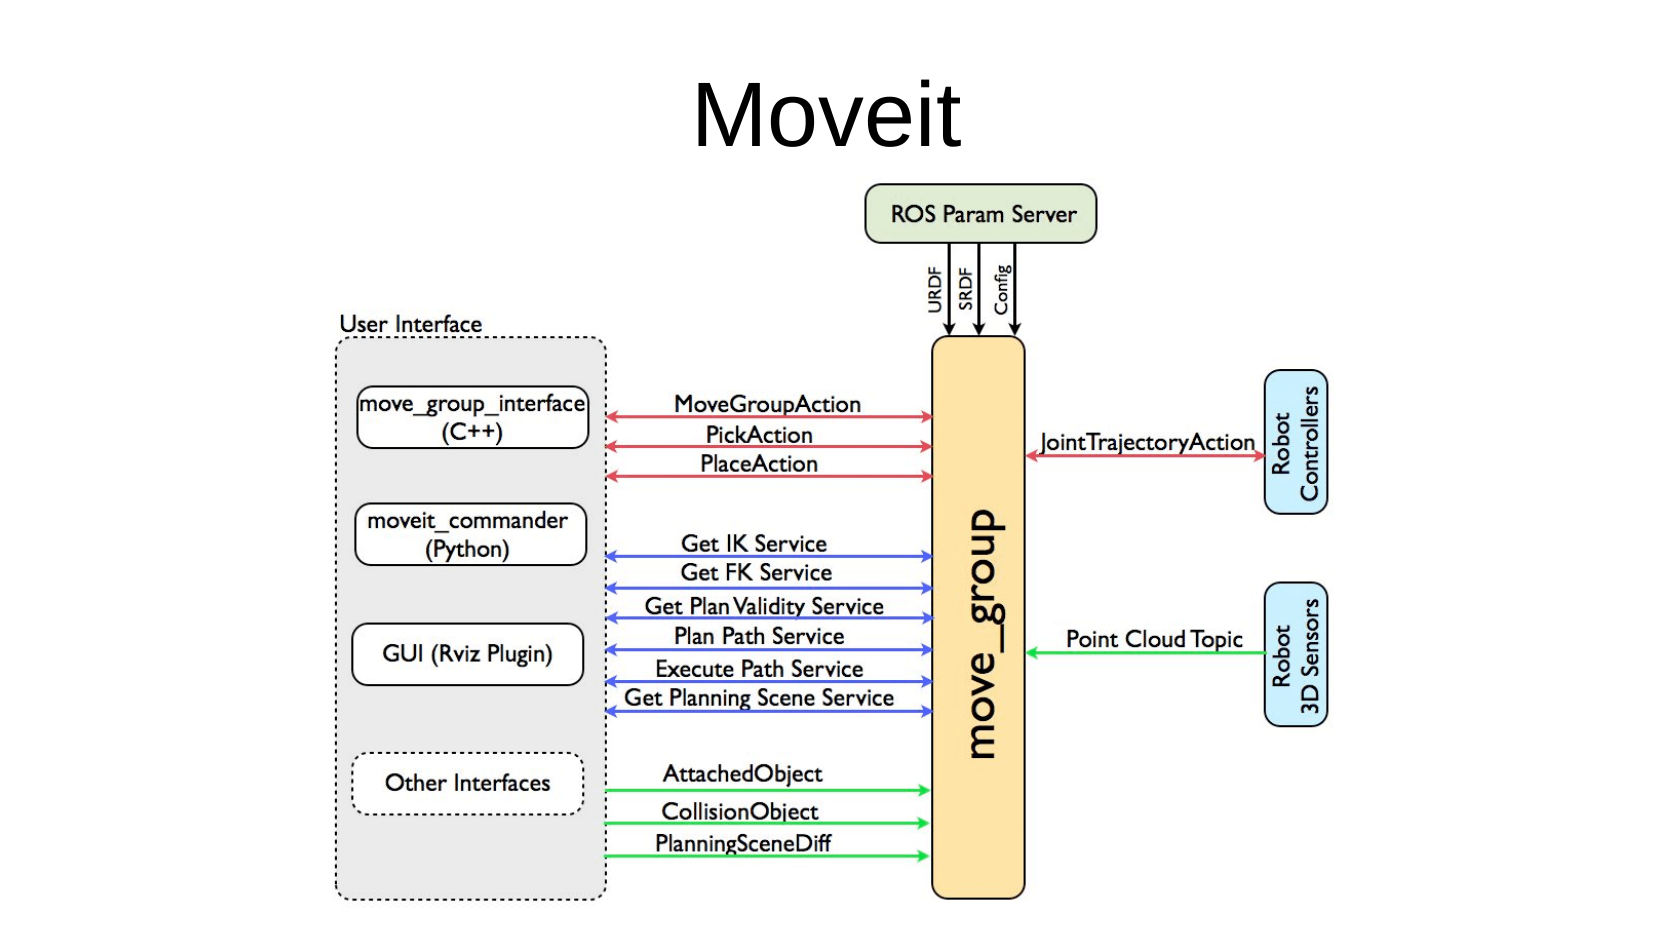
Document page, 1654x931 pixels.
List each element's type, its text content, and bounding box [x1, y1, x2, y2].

picture [300, 173, 1351, 912]
title Moveit [82, 37, 1571, 193]
